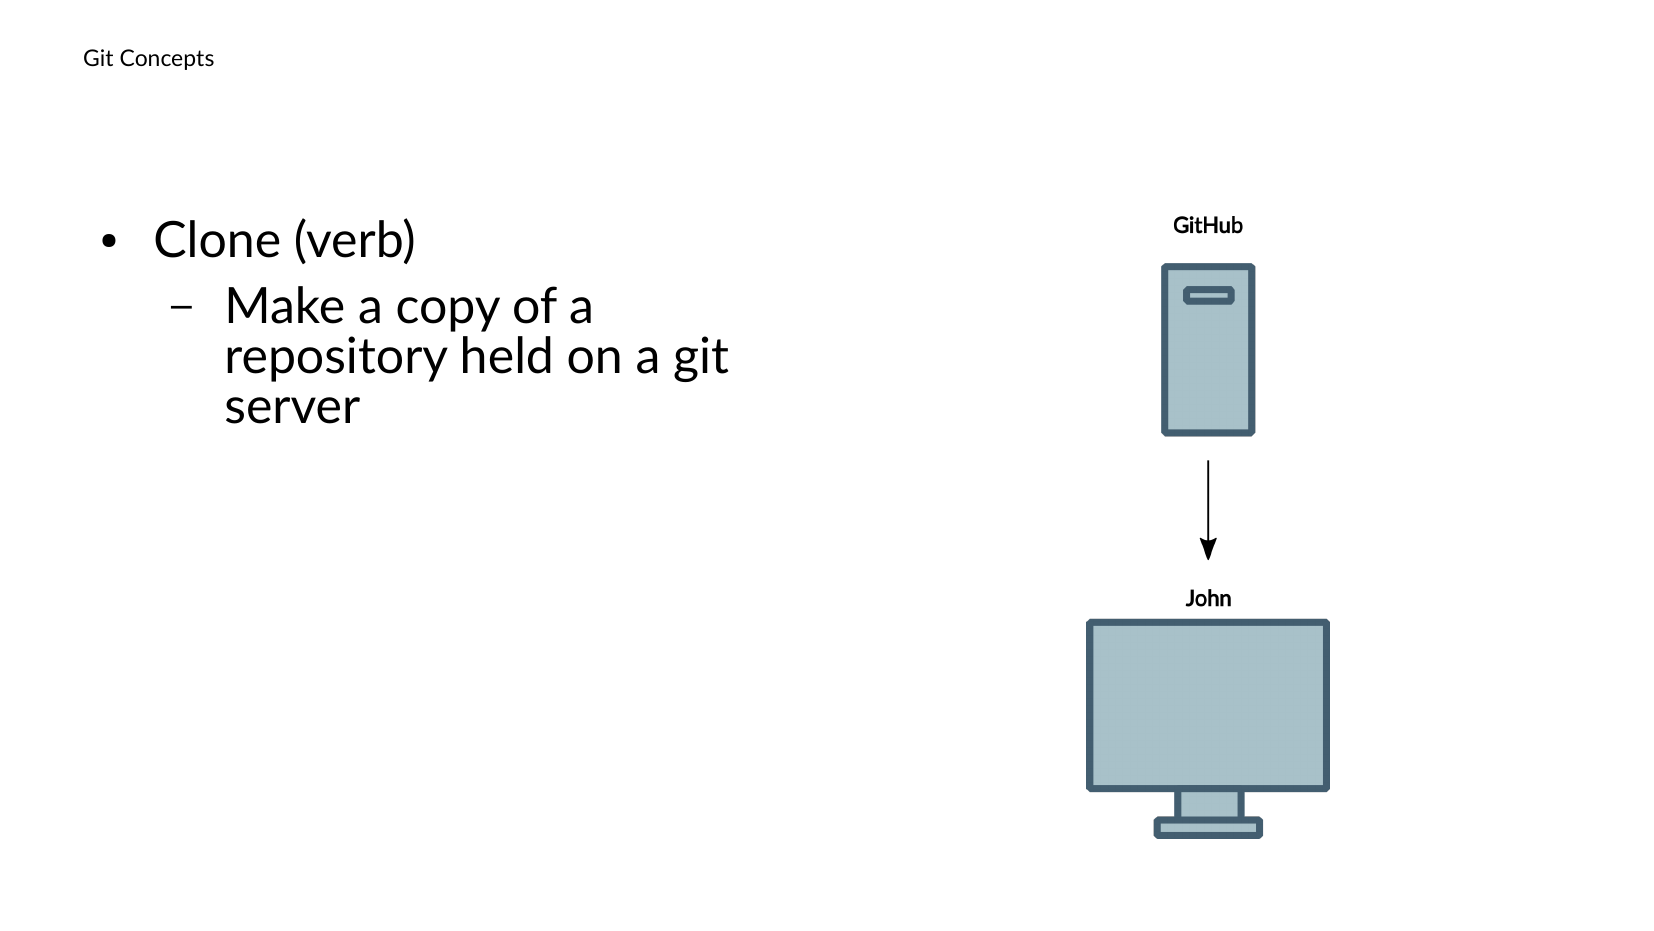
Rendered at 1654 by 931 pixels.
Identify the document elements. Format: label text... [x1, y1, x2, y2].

list Clone (verb) Make a copy of a repository held on a git server [82, 217, 809, 839]
picture [897, 216, 1519, 839]
title Git Concepts [83, 0, 1571, 119]
